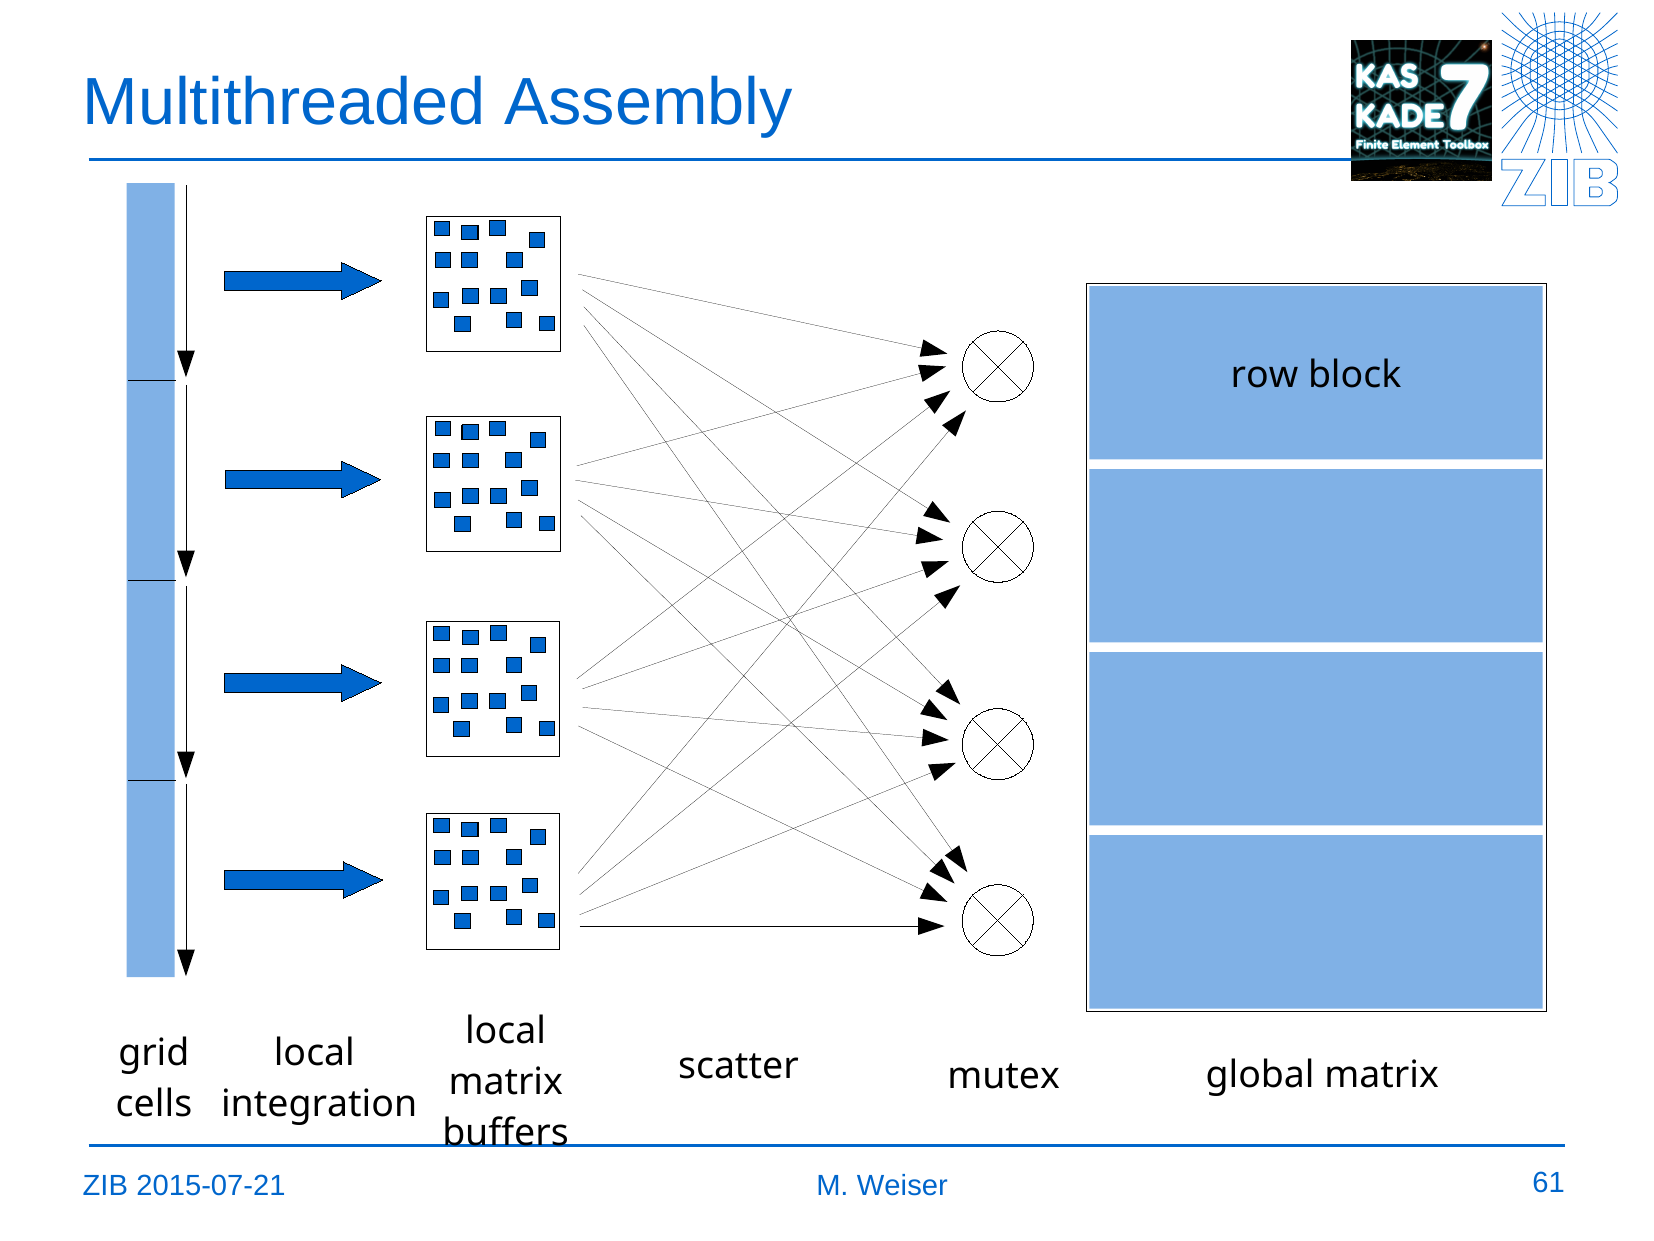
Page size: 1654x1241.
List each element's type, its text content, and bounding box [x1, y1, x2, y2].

text_box [506, 252, 523, 268]
text_box [521, 480, 538, 496]
text_box [433, 626, 450, 641]
text_box [521, 280, 538, 296]
text_box local matrix buffers [427, 996, 578, 1144]
text_box [506, 512, 522, 528]
text_box [539, 721, 555, 736]
text_box [490, 818, 507, 833]
text_box scatter [663, 1031, 808, 1091]
text_box [530, 432, 546, 448]
picture [1351, 40, 1492, 181]
text_box [435, 252, 451, 268]
text_box global matrix [1190, 1039, 1443, 1099]
text_box [539, 516, 555, 531]
text_box grid cells [100, 1018, 205, 1122]
text_box [489, 421, 506, 436]
text_box [521, 685, 537, 701]
text_box [435, 421, 451, 436]
text_box mutex [932, 1041, 1070, 1101]
text_box [530, 637, 546, 653]
text_box [461, 658, 478, 673]
text_box [461, 424, 479, 440]
text_box [506, 909, 522, 925]
text_box [462, 630, 479, 645]
text_box [461, 252, 478, 268]
text_box [506, 657, 522, 673]
text_box [461, 822, 479, 837]
text_box [538, 913, 555, 928]
text_box [461, 886, 478, 901]
text_box [462, 453, 479, 468]
text_box [506, 312, 522, 328]
text_box [454, 316, 471, 332]
text_box [433, 697, 449, 713]
text_box [461, 225, 479, 240]
text_box [489, 693, 506, 709]
text_box [1089, 469, 1543, 643]
title Multithreaded Assembly [82, 64, 1359, 139]
text_box [461, 693, 478, 709]
text_box [539, 316, 555, 331]
text_box [529, 232, 545, 248]
text_box [126, 183, 175, 978]
text_box row block [1089, 286, 1543, 460]
text_box [1089, 652, 1543, 826]
text_box [224, 861, 383, 899]
text_box [225, 461, 381, 498]
text_box [522, 878, 538, 893]
text_box [462, 850, 479, 865]
text_box [490, 288, 507, 304]
text_box [505, 452, 522, 468]
text_box [490, 625, 507, 641]
text_box [506, 849, 522, 865]
text_box [530, 829, 546, 845]
text_box [489, 220, 506, 236]
text_box [434, 221, 450, 236]
text_box [1089, 835, 1543, 1009]
text_box [506, 717, 522, 733]
text_box [434, 492, 451, 508]
text_box [433, 453, 450, 468]
text_box [224, 664, 382, 702]
text_box [462, 488, 479, 504]
text_box [490, 488, 507, 504]
text_box local integration [206, 1018, 421, 1122]
text_box [454, 913, 471, 929]
text_box [434, 850, 451, 865]
text_box [433, 818, 450, 833]
text_box [454, 516, 471, 532]
text_box [462, 288, 479, 304]
text_box [490, 886, 507, 901]
text_box [433, 658, 450, 673]
text_box [433, 292, 449, 308]
text_box [453, 721, 470, 737]
text_box [224, 262, 382, 300]
text_box [433, 890, 449, 905]
